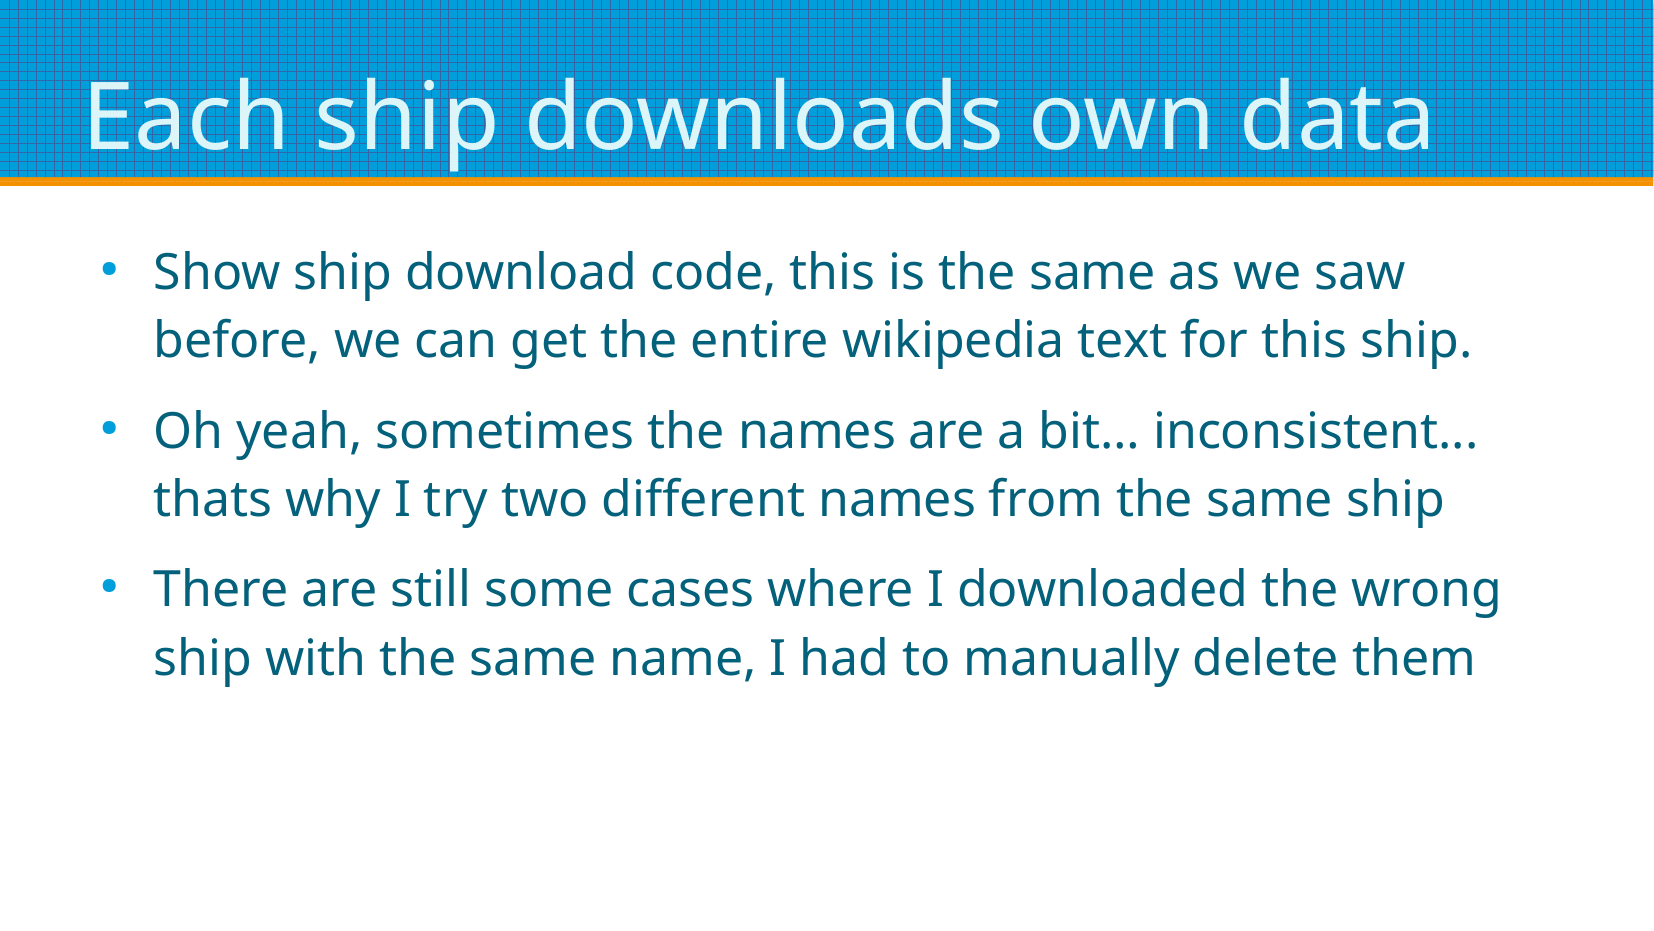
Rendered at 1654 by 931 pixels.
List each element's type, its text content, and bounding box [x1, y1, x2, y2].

title Each ship downloads own data [82, 14, 1571, 178]
list Show ship download code, this is the same as we saw before, we can get the entire wikipedia text for this ship. Oh yeah, sometimes the names are a bit… inconsistent... thats why I try two different names from the same ship There are still some cases where I downloaded the wrong ship with the same name, I had to manually delete them [82, 236, 1571, 813]
